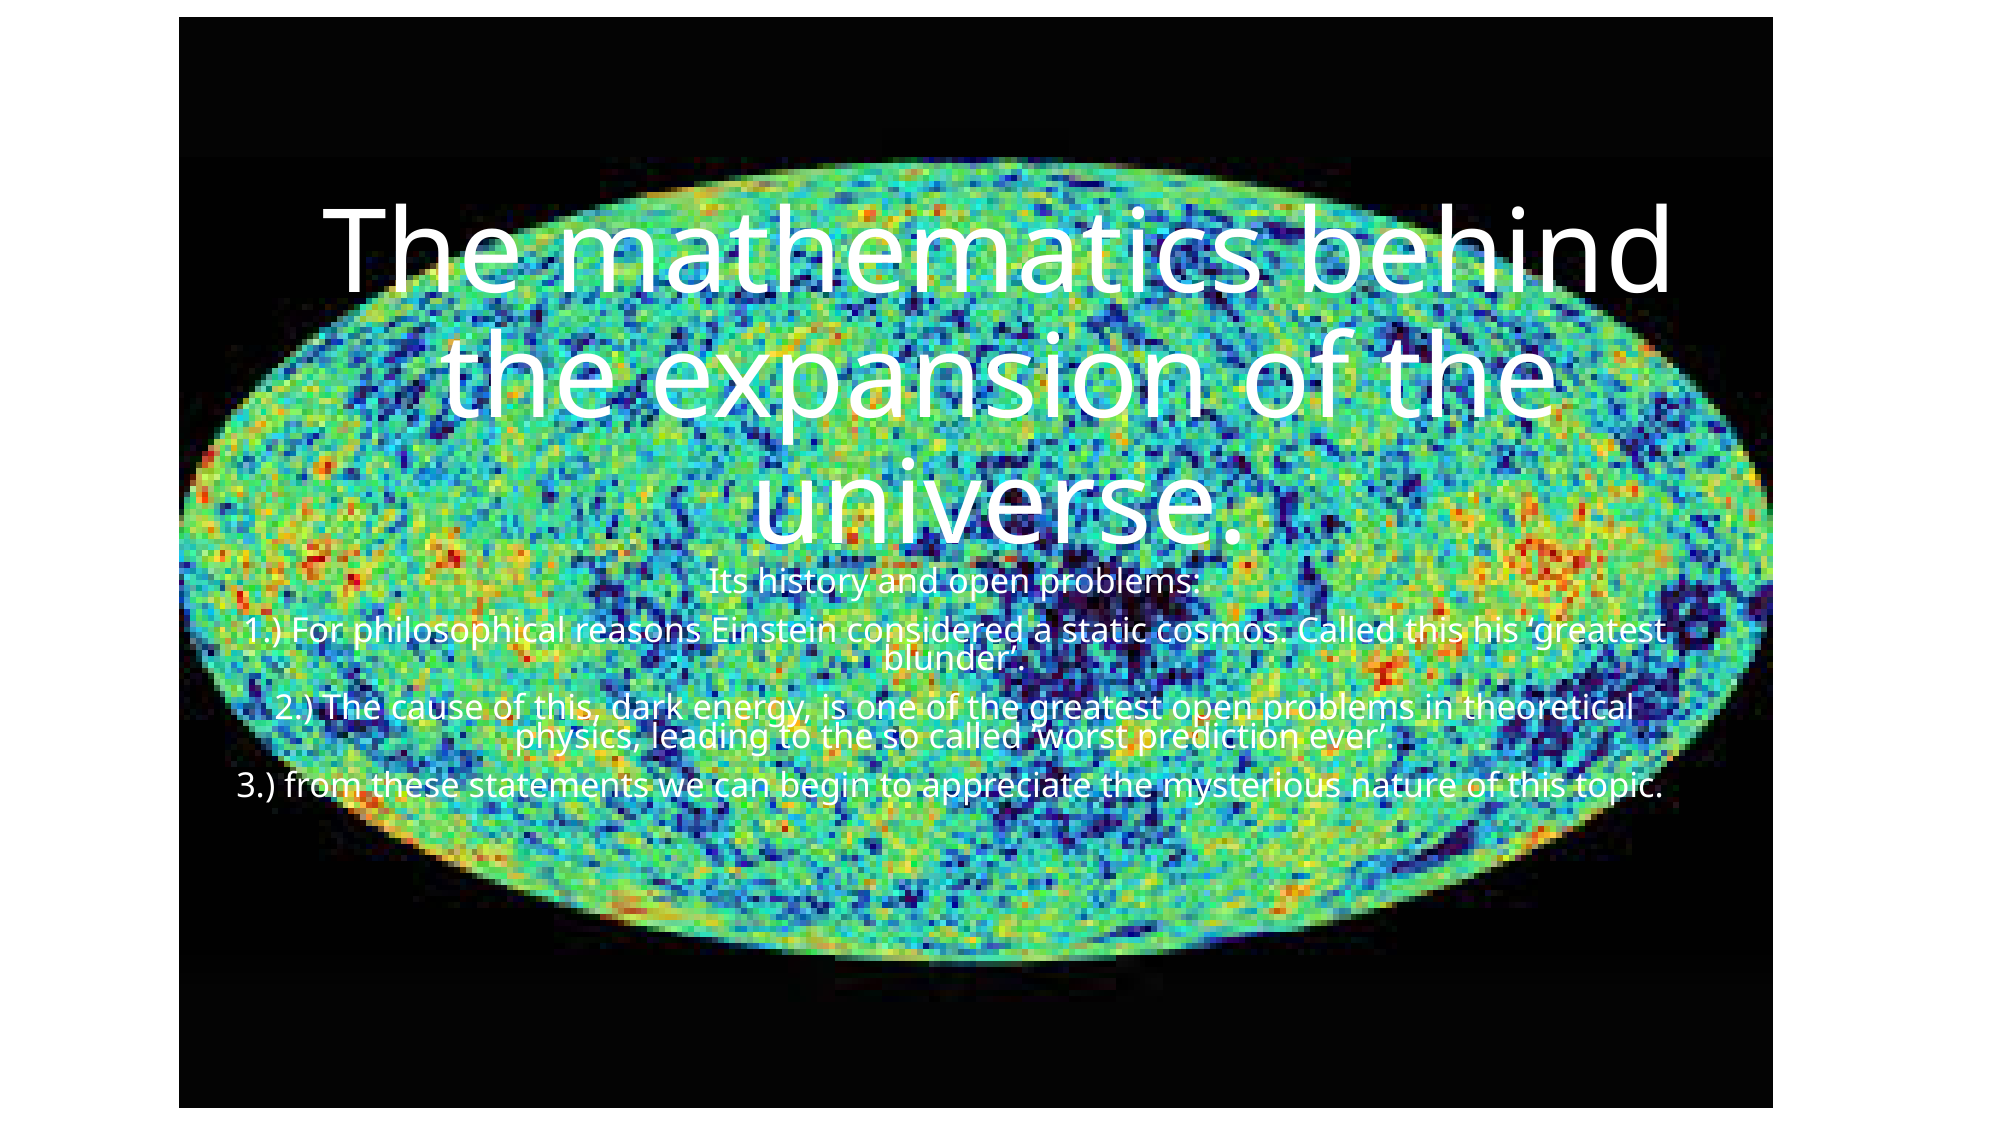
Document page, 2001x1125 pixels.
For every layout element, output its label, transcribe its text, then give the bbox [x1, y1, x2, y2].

picture [179, 17, 1987, 1112]
subtitle Its history and open problems: 1.) For philosophical reasons Einstein considered a static cosmos. Called this his ‘greatest blunder’. 2.) The cause of this, dark energy, is one of the greatest open problems in theoretical physics, leading to the so called ‘worst prediction ever’. 3.) from these statements we can begin to appreciate the mysterious nature of this topic. [204, 562, 1705, 835]
title The mathematics behind the expansion of the universe. [249, 184, 1750, 576]
